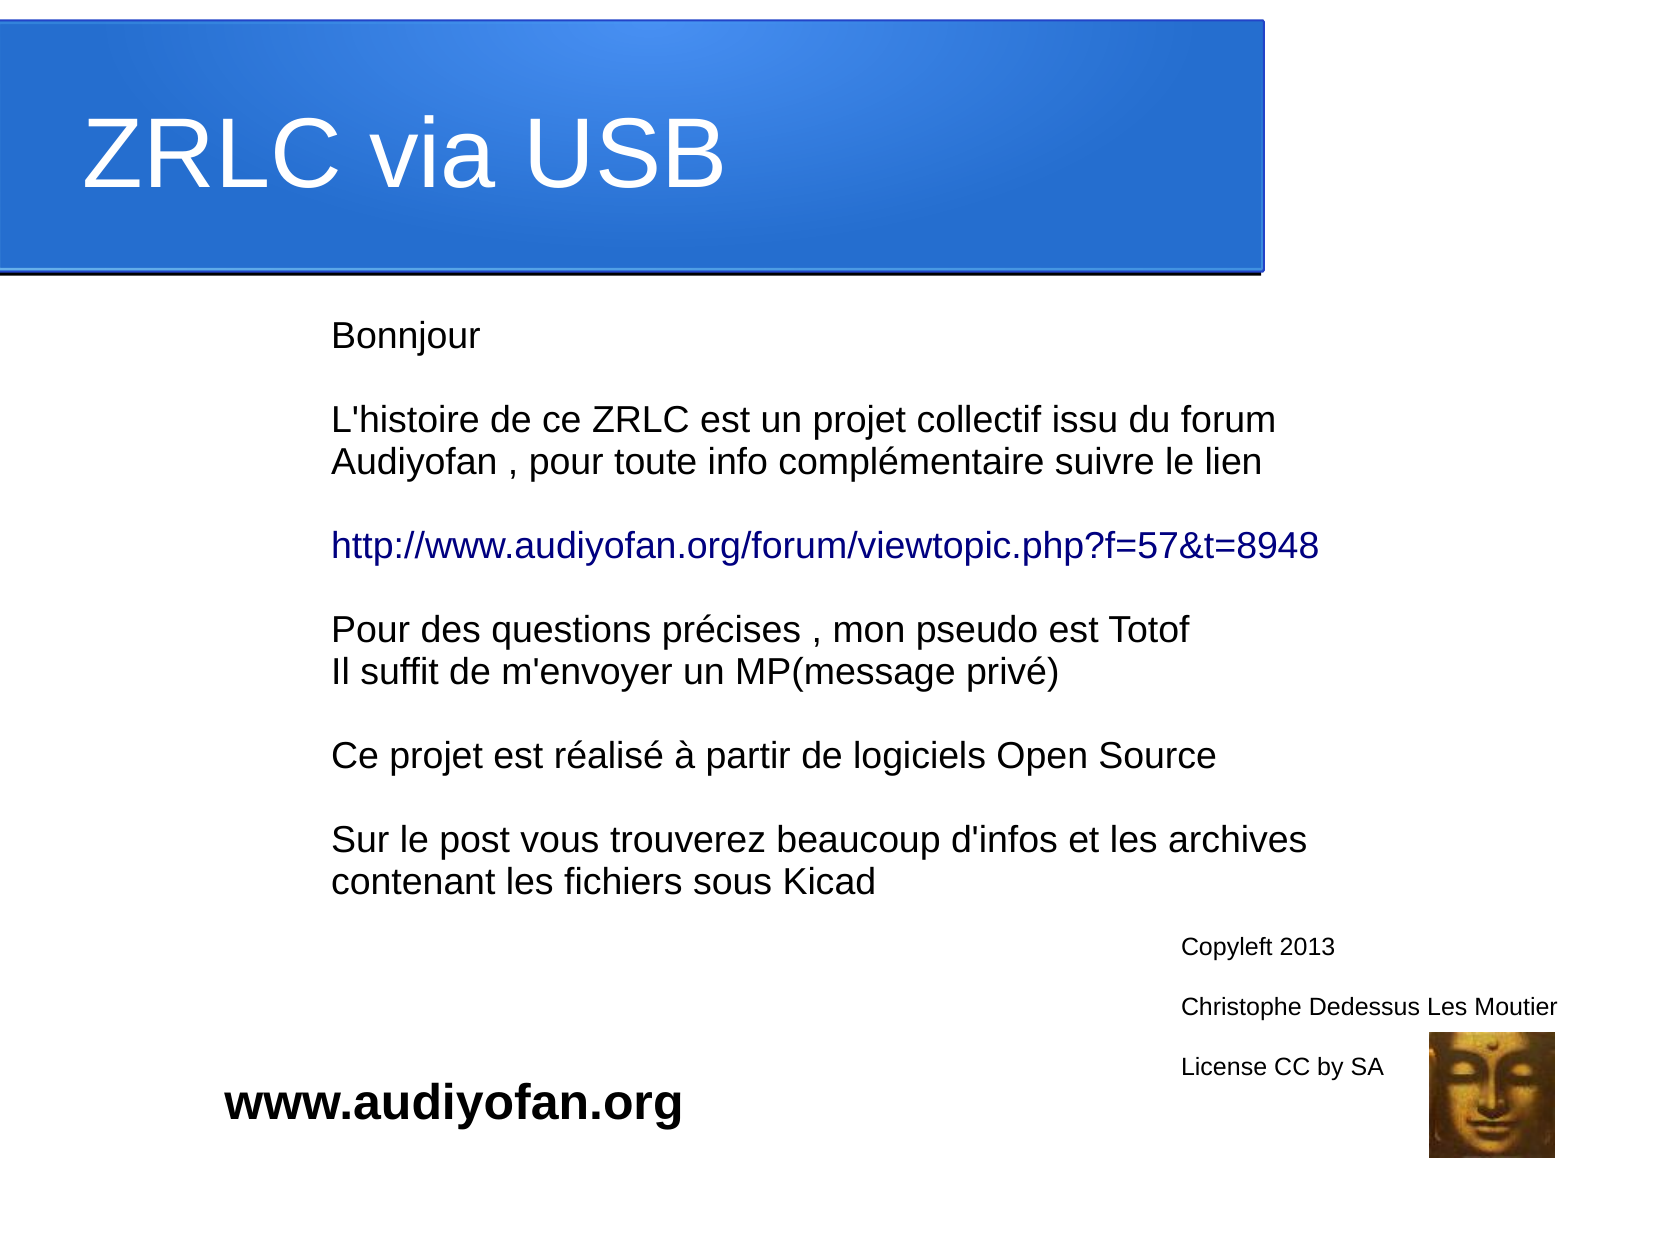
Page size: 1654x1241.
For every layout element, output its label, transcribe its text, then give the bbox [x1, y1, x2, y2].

text_box Bonnjour L'histoire de ce ZRLC est un projet collectif issu du forum Audiyofan , pour toute info complémentaire suivre le lien http://www.audiyofan.org/forum/viewtopic.php?f=57&t=8948 Pour des questions précises , mon pseudo est Totof Il suffit de m'envoyer un MP(message privé) Ce projet est réalisé à partir de logiciels Open Source Sur le post vous trouverez beaucoup d'infos et les archives contenant les fichiers sous Kicad [316, 307, 1335, 939]
text_box www.audiyofan.org [153, 1074, 726, 1154]
title ZRLC via USB [82, 49, 1250, 257]
list Copyleft 2013 Christophe Dedessus Les Moutier License CC by SA [1110, 933, 1595, 1199]
picture [1429, 1032, 1555, 1158]
